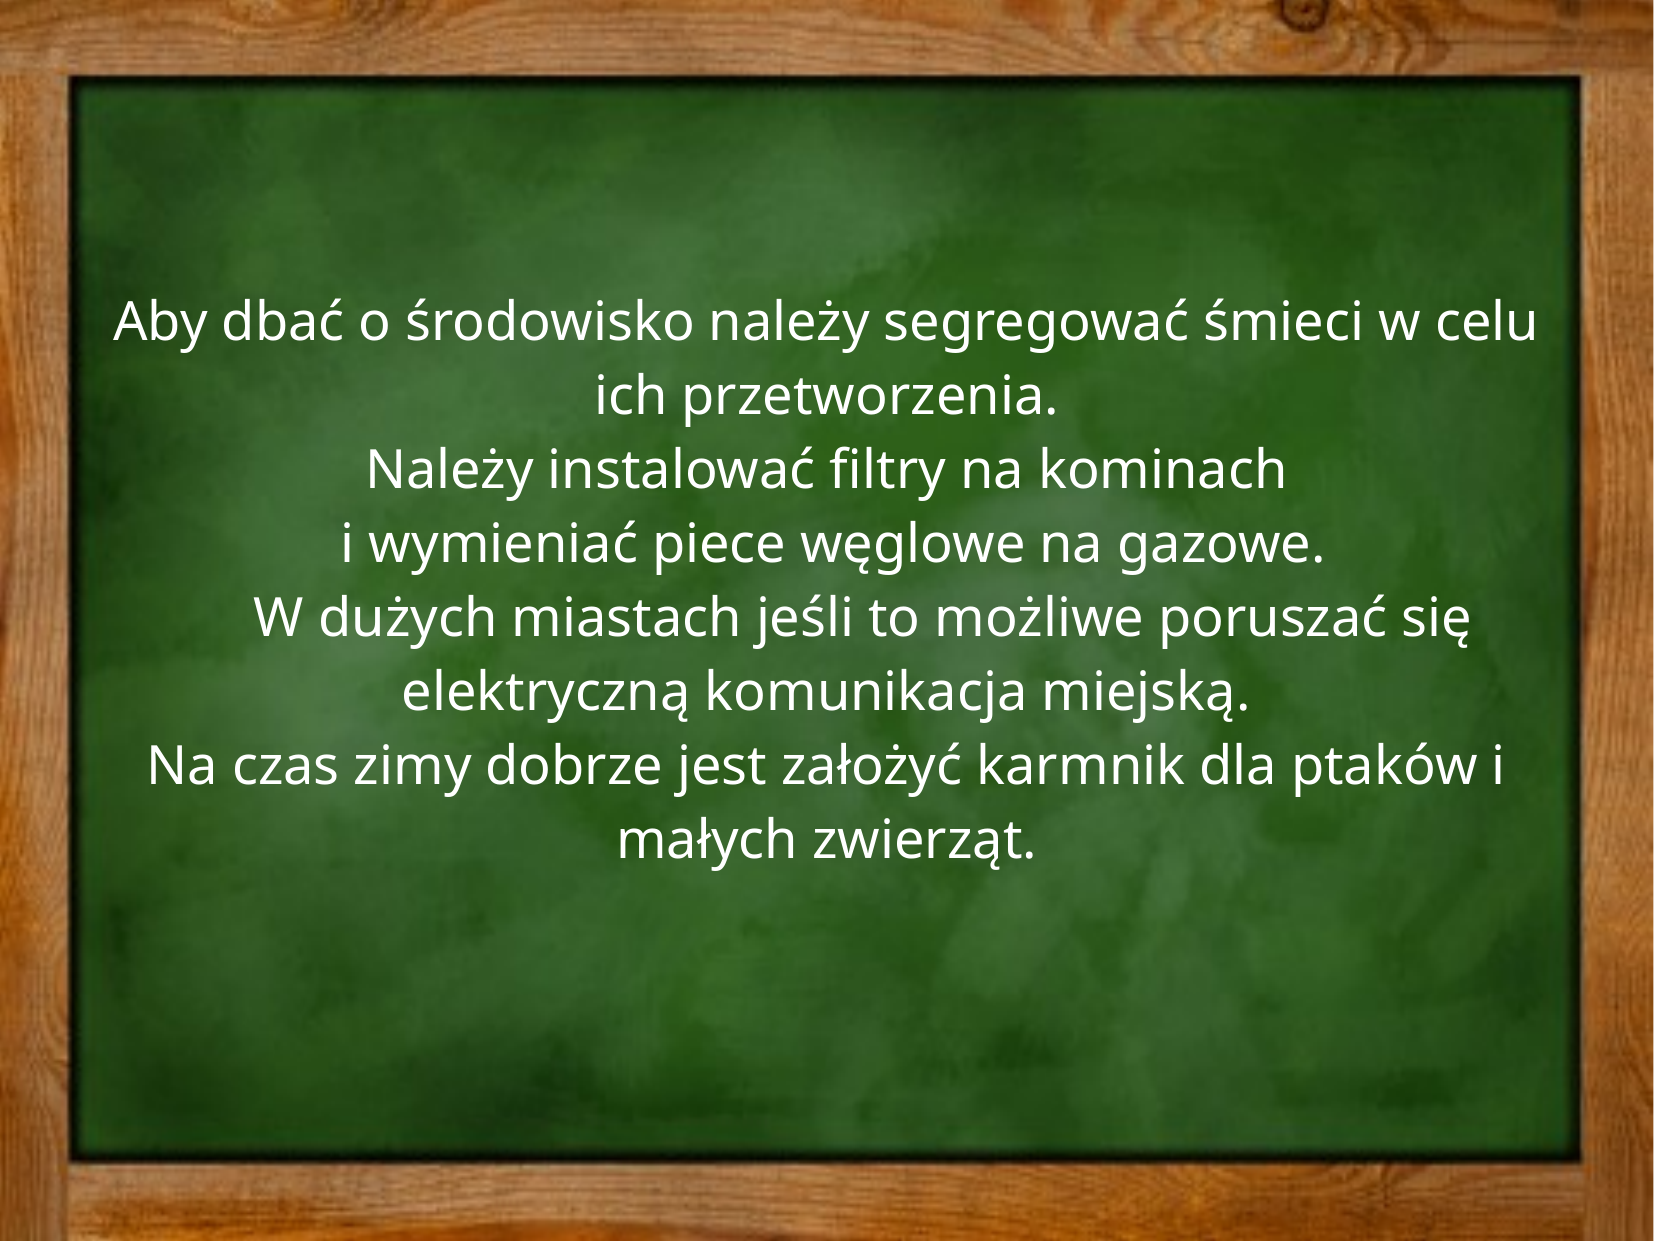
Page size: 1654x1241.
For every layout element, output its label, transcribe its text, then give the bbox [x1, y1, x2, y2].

picture [0, 0, 1654, 1241]
text_box Aby dbać o środowisko należy segregować śmieci w celu ich przetworzenia. Należy instalować filtry na kominach i wymieniać piece węglowe na gazowe. W dużych miastach jeśli to możliwe poruszać się elektryczną komunikacja miejską. Na czas zimy dobrze jest założyć karmnik dla ptaków i małych zwierząt. [82, 259, 1571, 1079]
